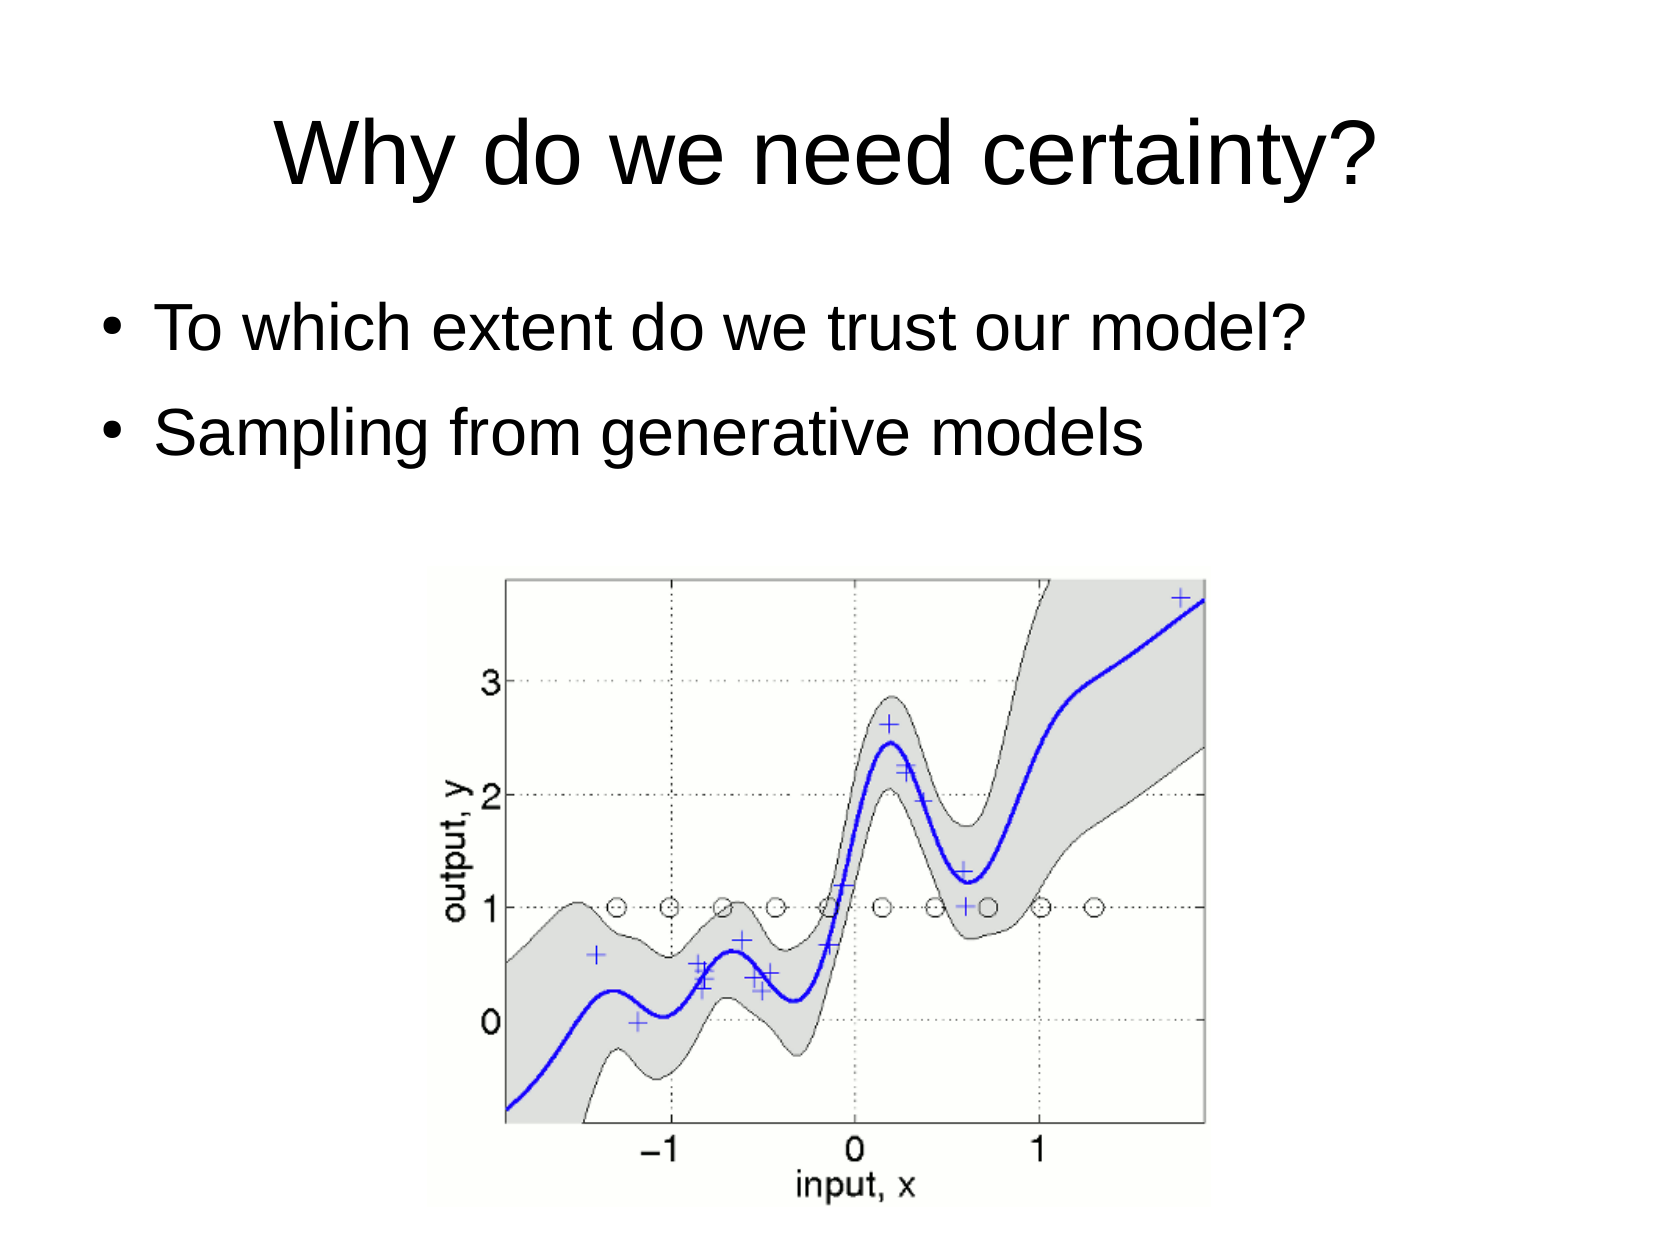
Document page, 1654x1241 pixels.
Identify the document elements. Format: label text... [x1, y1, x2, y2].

picture [427, 566, 1211, 1208]
list To which extent do we trust our model? Sampling from generative models [82, 290, 1571, 1010]
title Why do we need certainty? [82, 49, 1571, 257]
